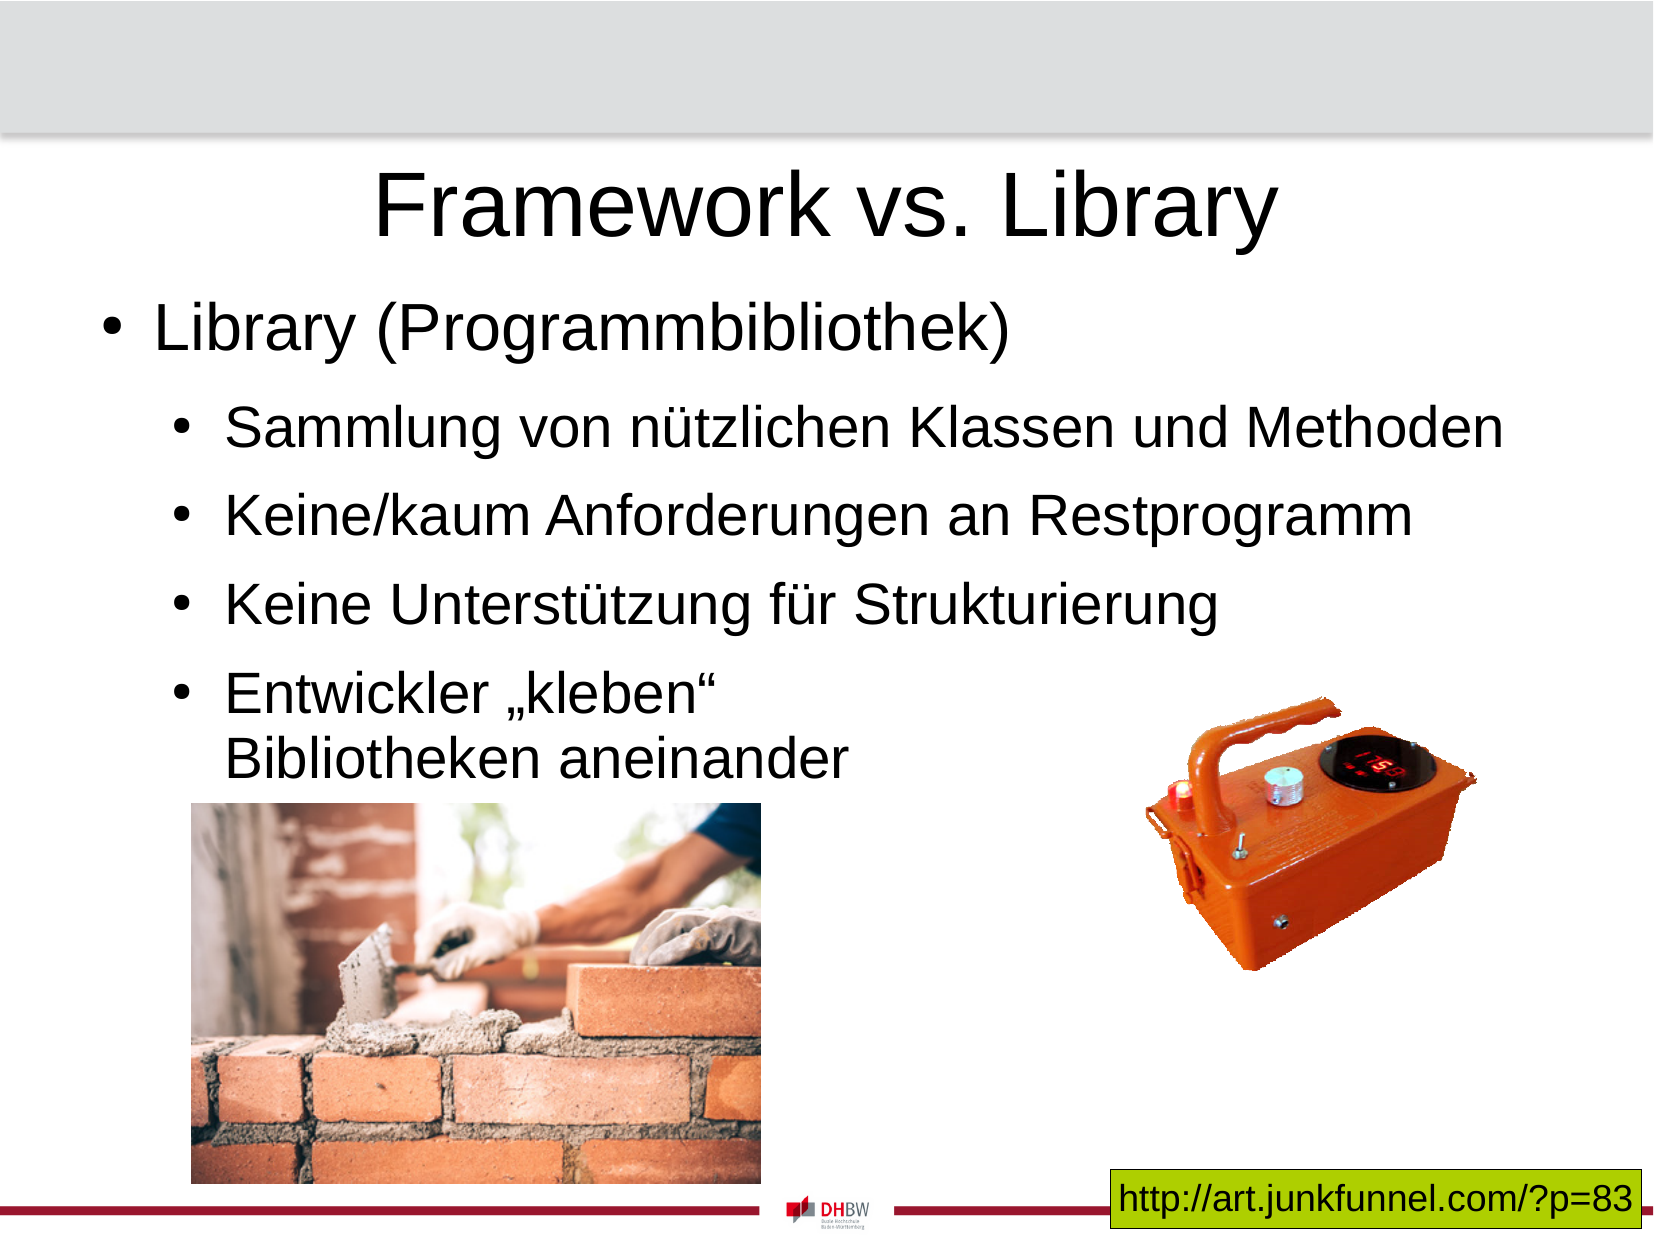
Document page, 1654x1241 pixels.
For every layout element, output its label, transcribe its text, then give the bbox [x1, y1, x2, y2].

text_box http://art.junkfunnel.com/?p=83 [1110, 1169, 1642, 1229]
title Framework vs. Library [82, 147, 1571, 257]
list Library (Programmbibliothek) Sammlung von nützlichen Klassen und Methoden Keine/kaum Anforderungen an Restprogramm Keine Unterstützung für Strukturierung Entwickler „kleben“ Bibliotheken aneinander [82, 290, 1571, 1010]
picture [0, 1, 1654, 1237]
